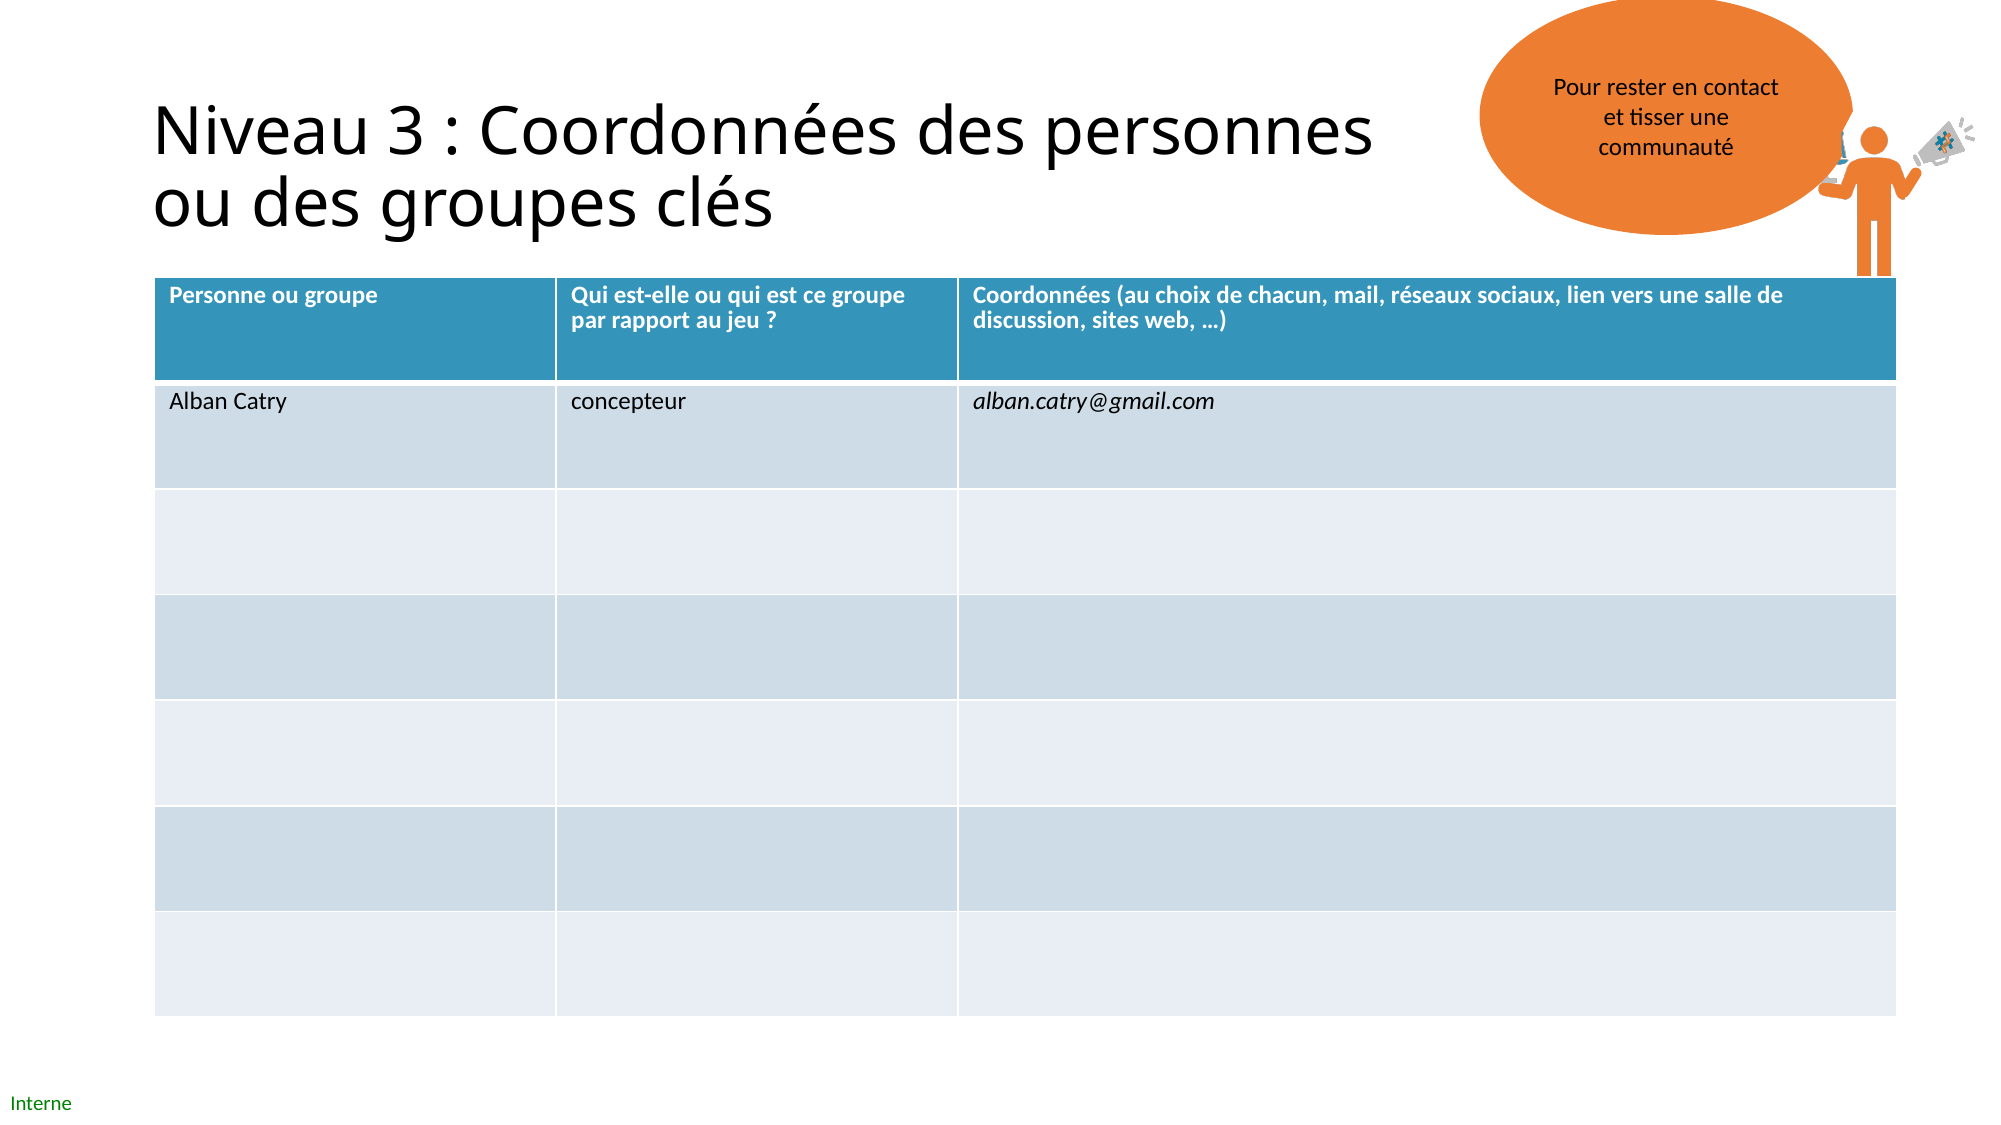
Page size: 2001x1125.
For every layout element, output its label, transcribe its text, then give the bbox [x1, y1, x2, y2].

table_header Coordonnées (au choix de chacun, mail, réseaux sociaux, lien vers une salle de discussion, sites web, …) [959, 278, 1896, 380]
table_cell concepteur [557, 386, 957, 488]
title Niveau 3 : Coordonnées des personnes ou des groupes clés [137, 59, 1405, 278]
table_cell [557, 490, 957, 594]
table_cell [557, 701, 957, 805]
table_cell [155, 912, 555, 1016]
table_cell [155, 595, 555, 699]
table_header Personne ou groupe [155, 278, 555, 380]
text_box [1898, 167, 1922, 198]
table_cell [959, 701, 1896, 805]
table_cell [557, 807, 957, 911]
table_cell [959, 807, 1896, 911]
table_cell [959, 595, 1896, 699]
table_cell [155, 490, 555, 594]
table_cell alban.catry@gmail.com [959, 386, 1896, 488]
table_cell [155, 807, 555, 911]
picture [1793, 102, 1981, 288]
text_box Pour rester en contact et tisser une communauté [1479, 0, 1853, 235]
table_cell [155, 701, 555, 805]
table_cell [557, 912, 957, 1016]
table_cell [959, 490, 1896, 594]
table_header Qui est-elle ou qui est ce groupe par rapport au jeu ? [557, 278, 957, 380]
table_cell [959, 912, 1896, 1016]
table_cell [557, 595, 957, 699]
table_cell Alban Catry [155, 386, 555, 488]
